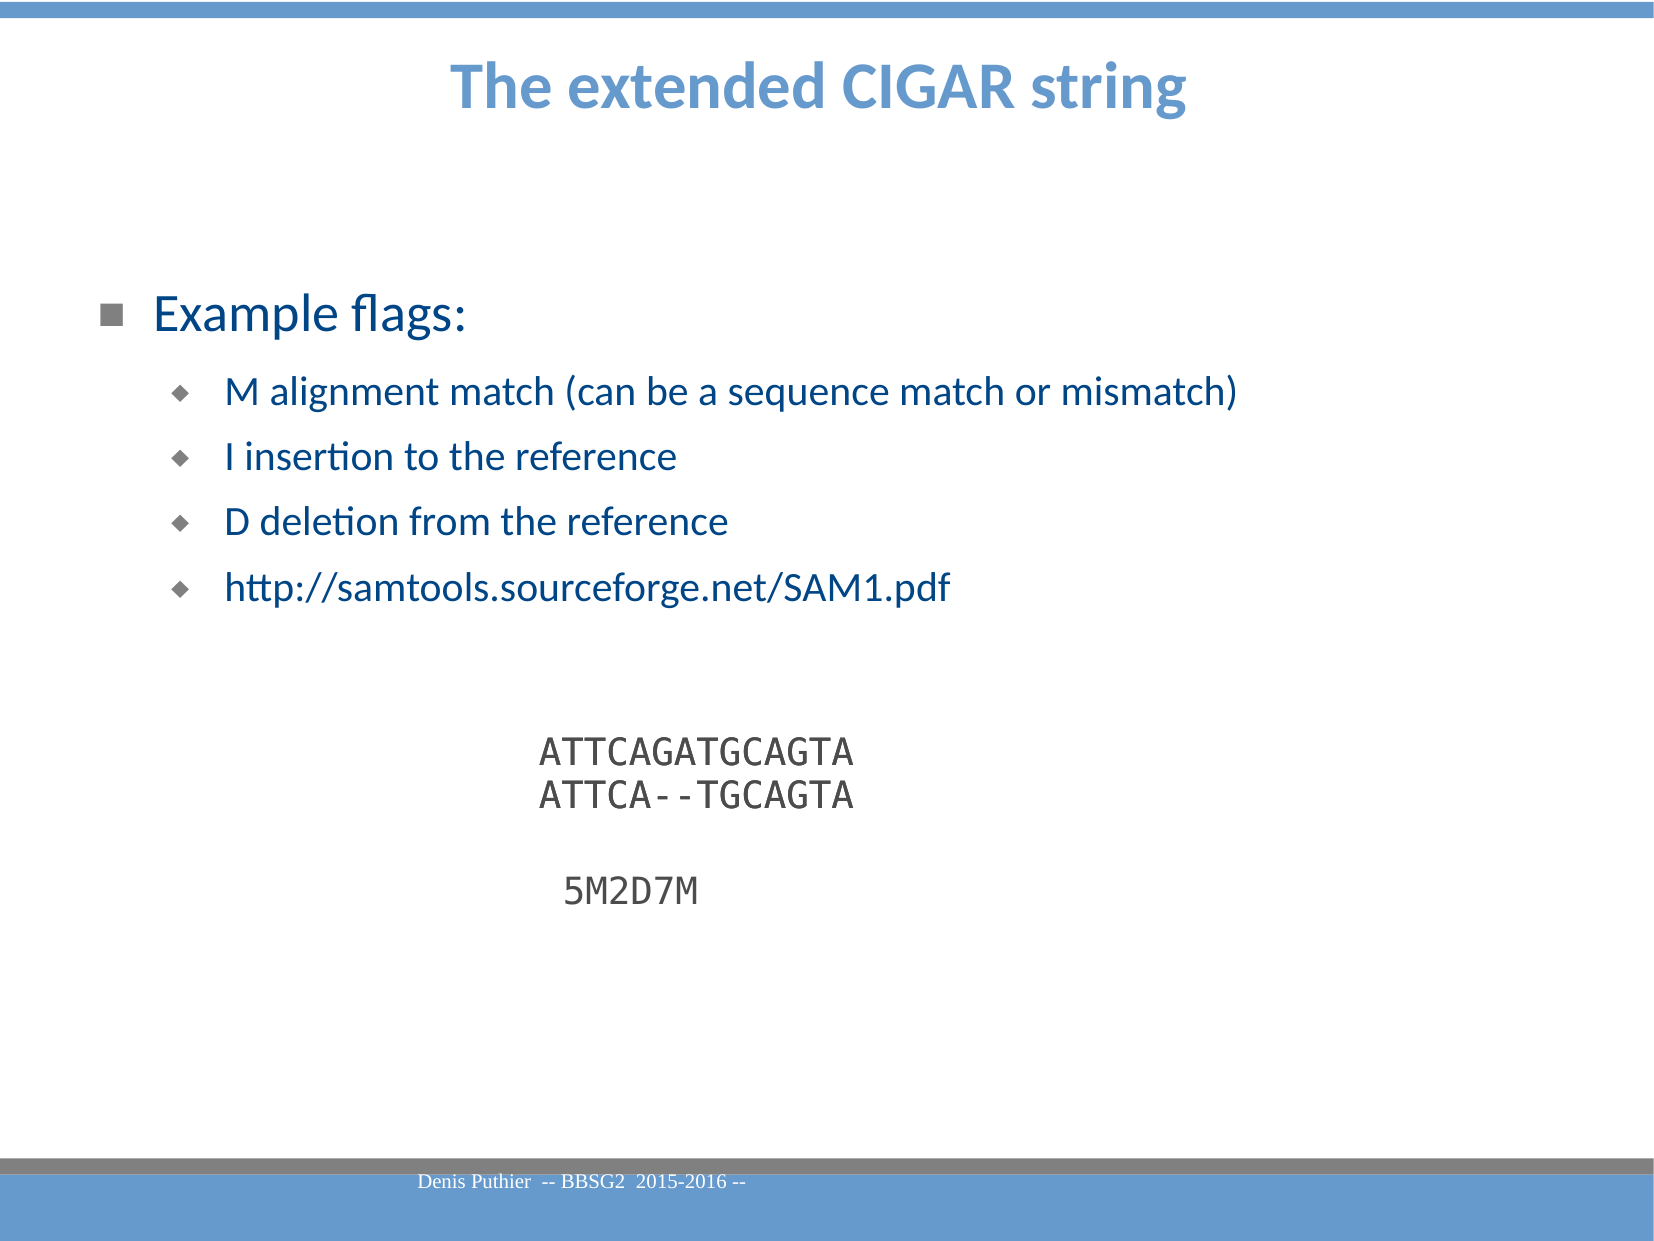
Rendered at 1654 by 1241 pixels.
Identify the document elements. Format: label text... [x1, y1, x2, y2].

text_box 5M2D7M [548, 862, 937, 922]
title The extended CIGAR string [75, 0, 1564, 196]
list Example flags: M alignment match (can be a sequence match or mismatch) I insertion to the reference D deletion from the reference http://samtools.sourceforge.net/SAM1.pdf [82, 290, 1571, 1109]
text_box ATTCAGATGCAGTA ATTCA--TGCAGTA [524, 723, 913, 827]
